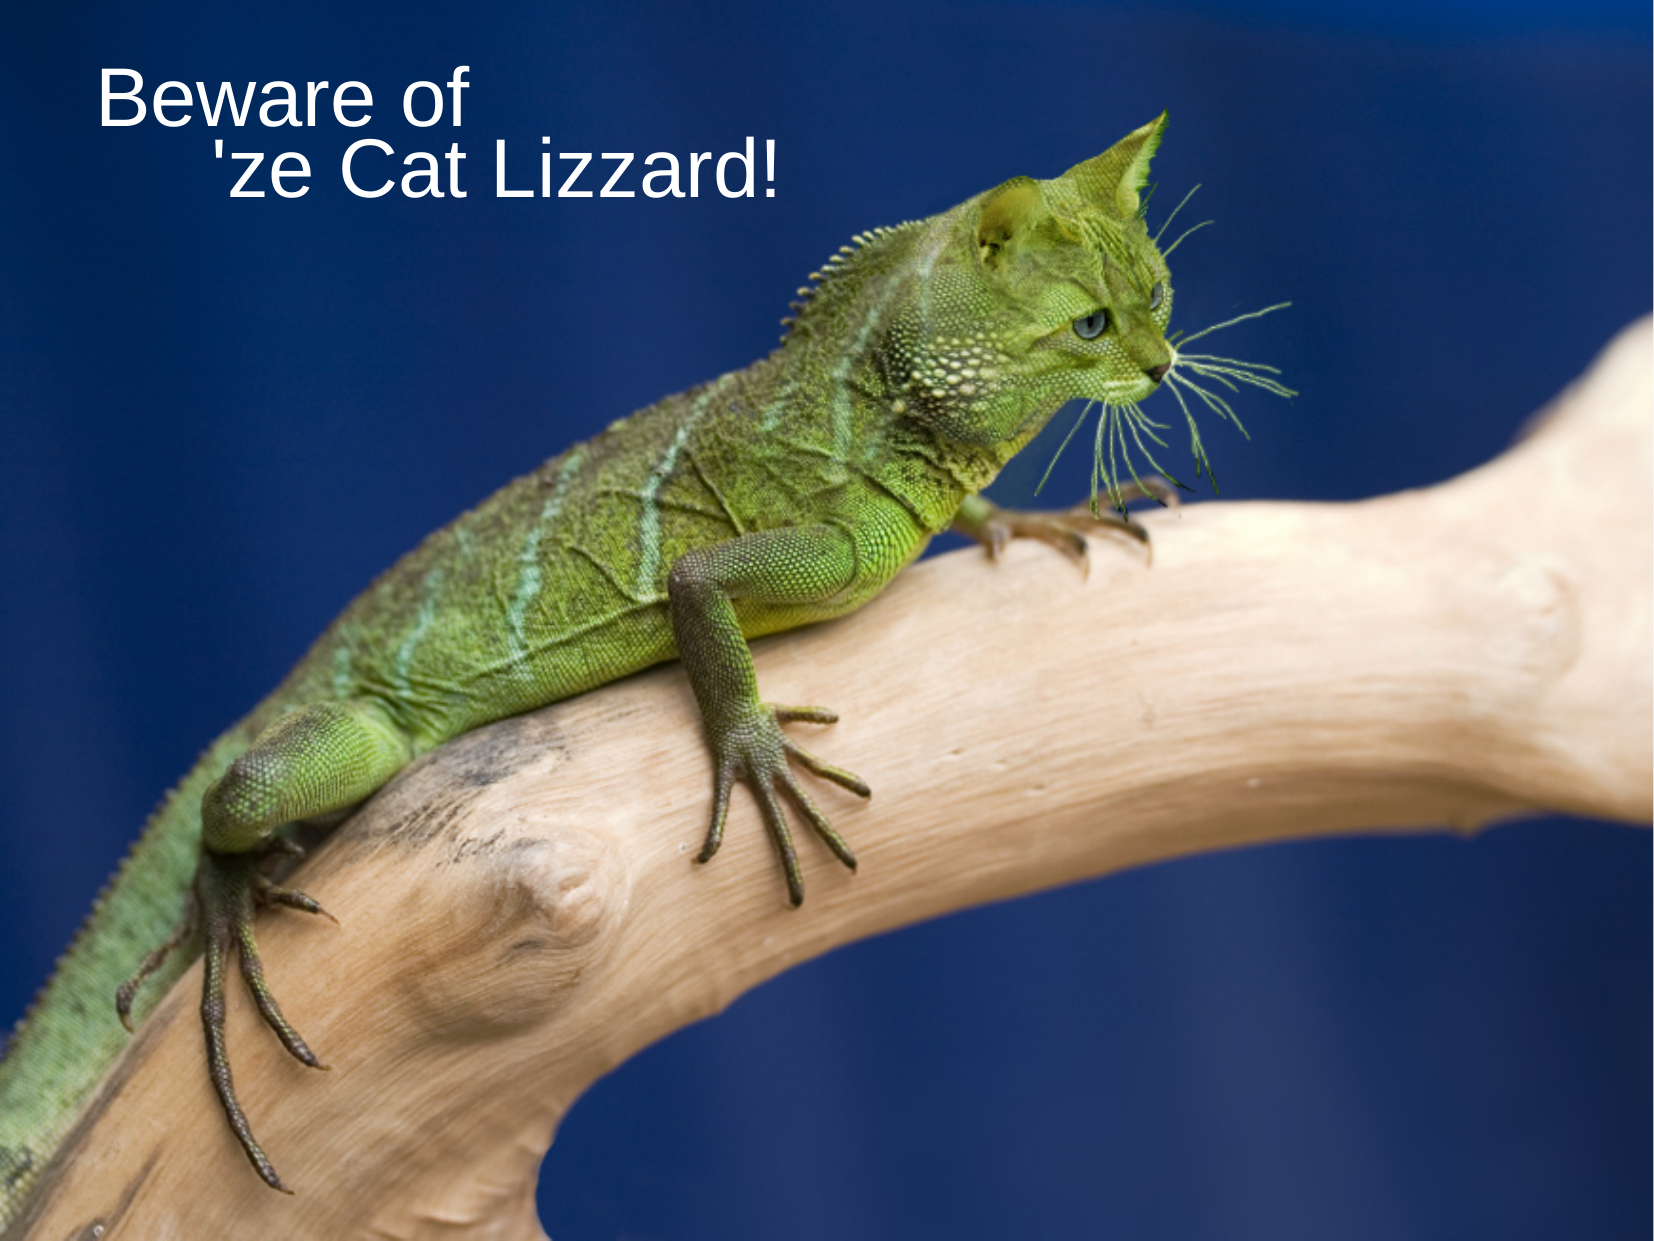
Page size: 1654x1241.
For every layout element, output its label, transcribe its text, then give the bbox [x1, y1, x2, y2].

picture [0, 0, 1654, 1241]
text_box Beware of [80, 44, 485, 153]
text_box 'ze Cat Lizzard! [173, 114, 798, 223]
